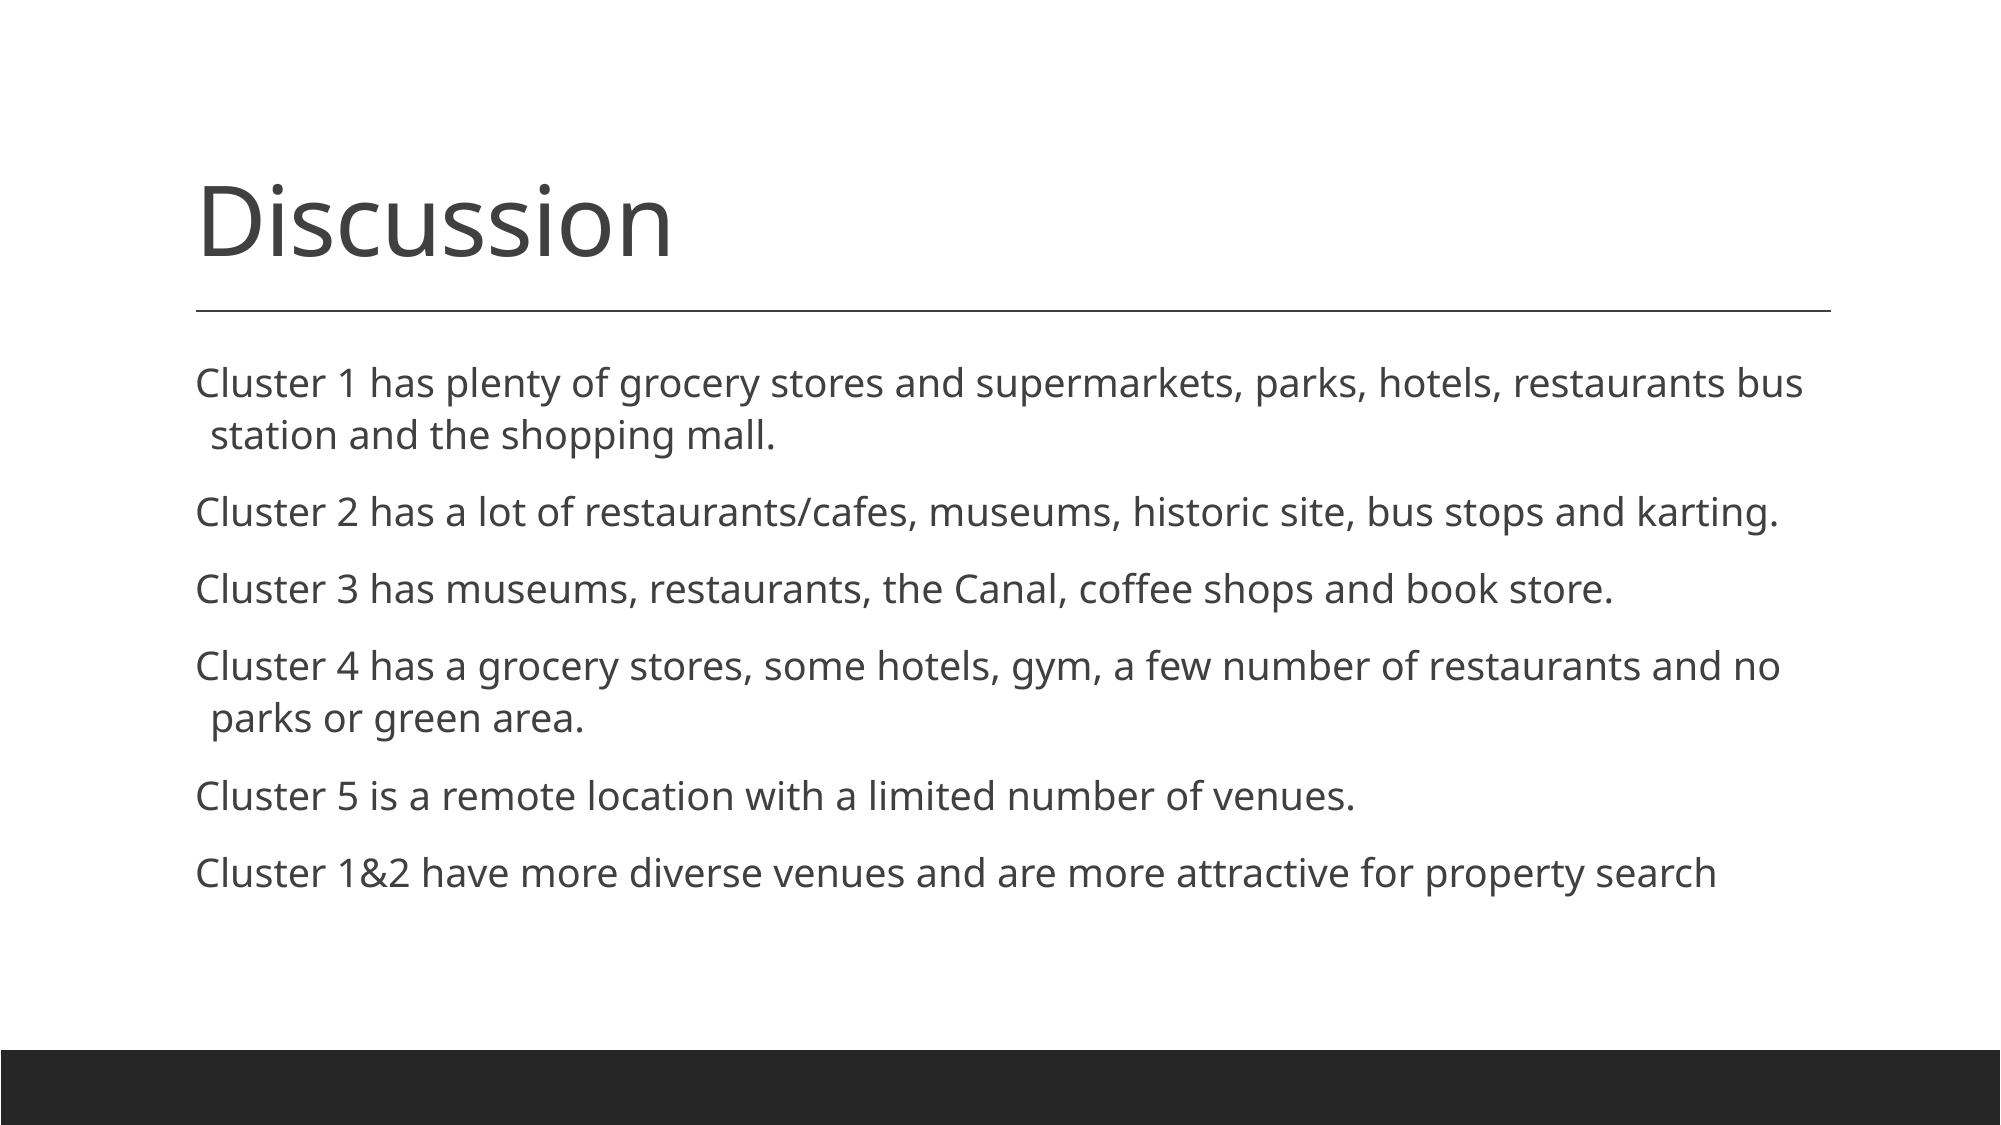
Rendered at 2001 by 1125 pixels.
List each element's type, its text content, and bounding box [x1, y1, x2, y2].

list Cluster 1 has plenty of grocery stores and supermarkets, parks, hotels, restaurants bus station and the shopping mall. Cluster 2 has a lot of restaurants/cafes, museums, historic site, bus stops and karting. Cluster 3 has museums, restaurants, the Canal, coffee shops and book store. Cluster 4 has a grocery stores, some hotels, gym, a few number of restaurants and no parks or green area. Cluster 5 is a remote location with a limited number of venues. Cluster 1&2 have more diverse venues and are more attractive for property search [180, 345, 1831, 963]
title Discussion [180, 47, 1831, 286]
